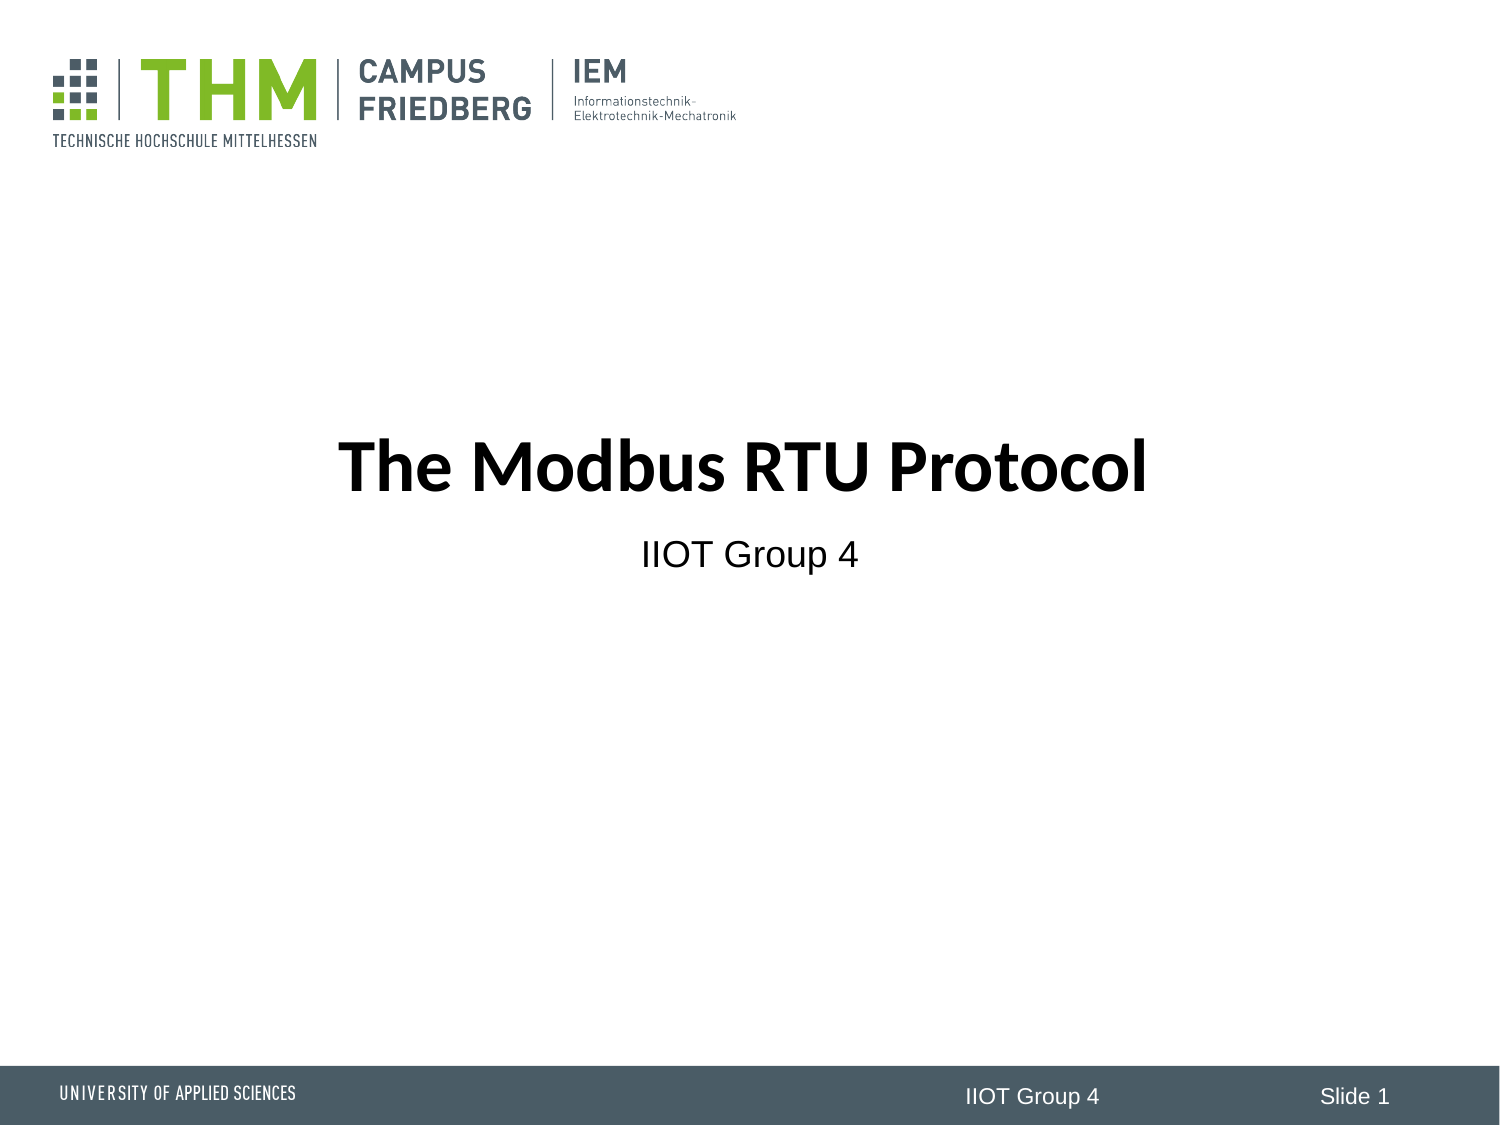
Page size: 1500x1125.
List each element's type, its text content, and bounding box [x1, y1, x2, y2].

picture [53, 59, 736, 147]
picture [59, 1082, 296, 1104]
text_box IIOT Group 4 [321, 525, 1179, 644]
list <number> [53, 265, 1436, 1024]
title The Modbus RTU Protocol [53, 421, 1435, 524]
